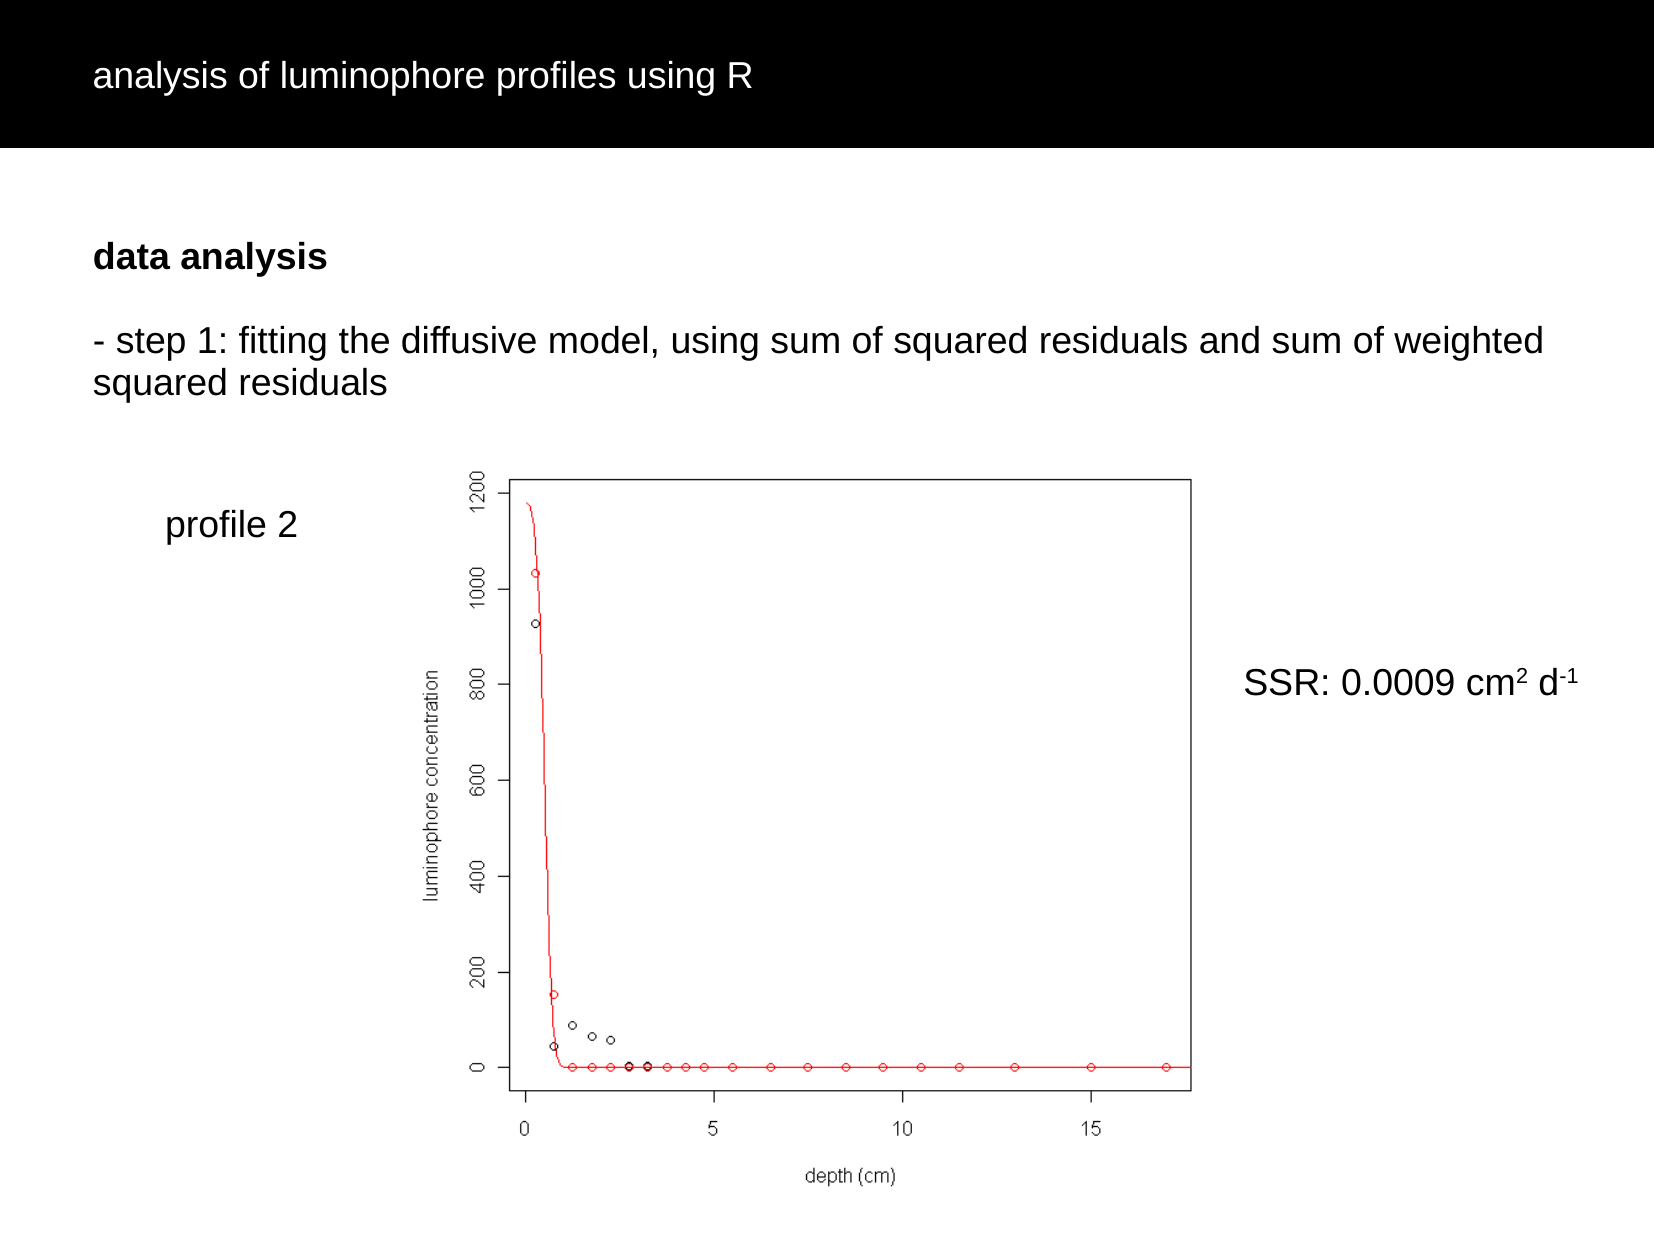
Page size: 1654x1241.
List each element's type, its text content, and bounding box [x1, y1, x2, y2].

text_box analysis of luminophore profiles using R [77, 46, 769, 104]
text_box data analysis - step 1: fitting the diffusive model, using sum of squared residuals and sum of weighted squared residuals [78, 228, 1559, 455]
text_box [0, 0, 1654, 148]
text_box SSR: 0.0009 cm2 d-1 [1228, 654, 1594, 713]
picture [413, 383, 1241, 1211]
text_box profile 2 [150, 496, 313, 554]
